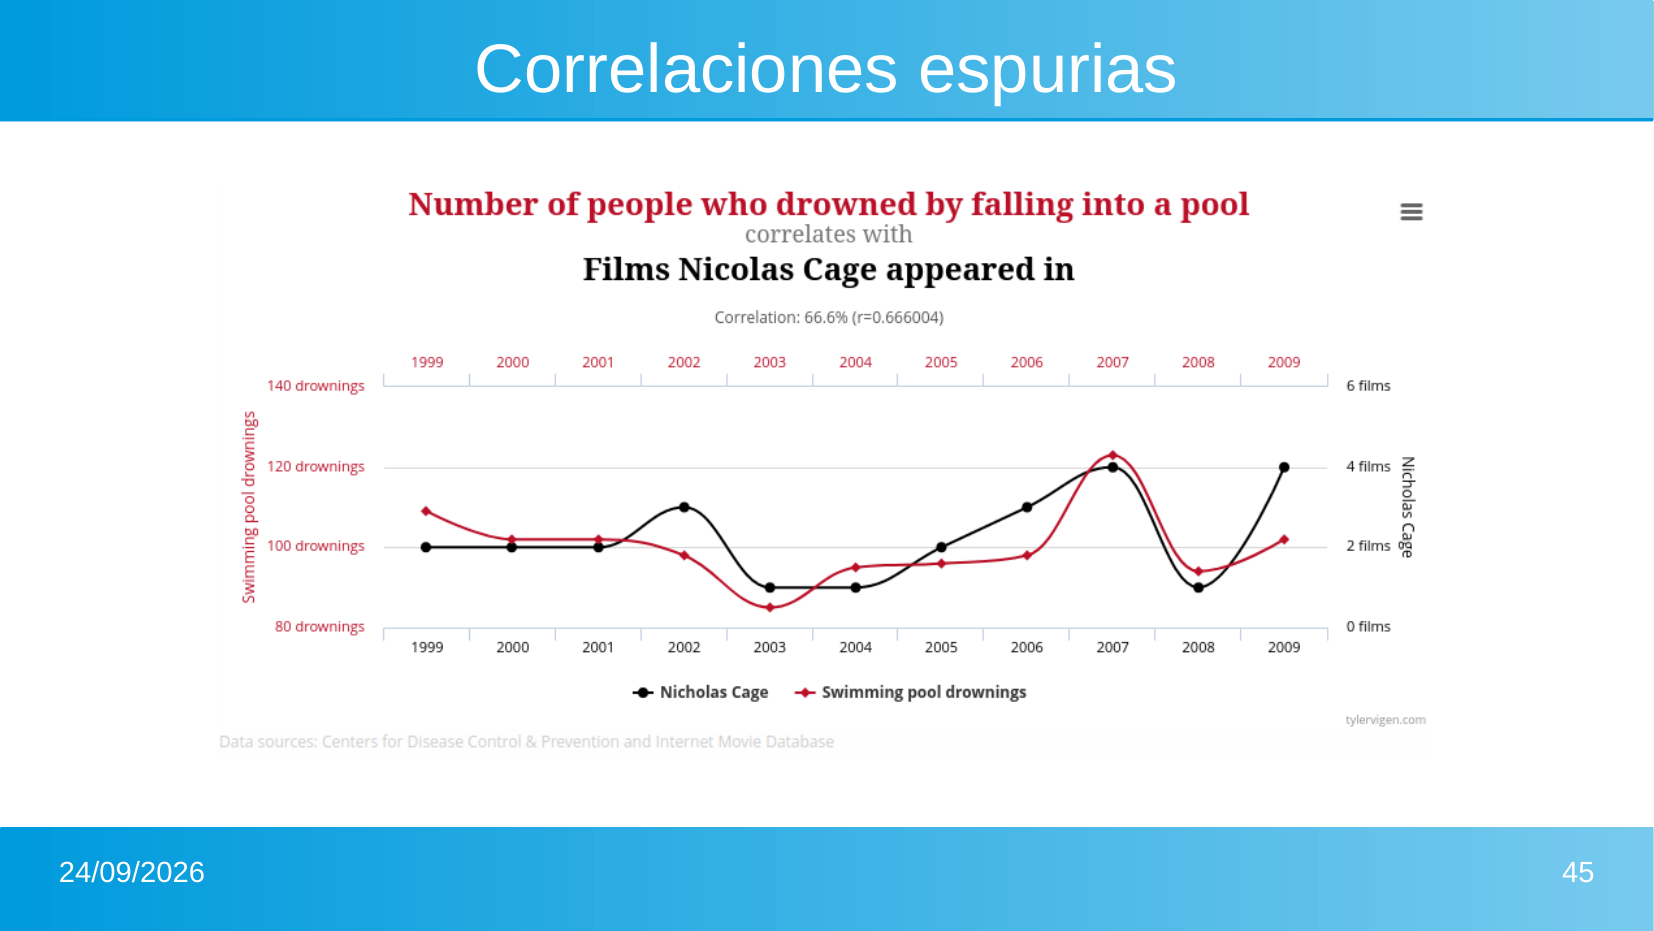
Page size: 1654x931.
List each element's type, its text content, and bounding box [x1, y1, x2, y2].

title Correlaciones espurias [59, 29, 1595, 108]
picture [218, 184, 1430, 754]
